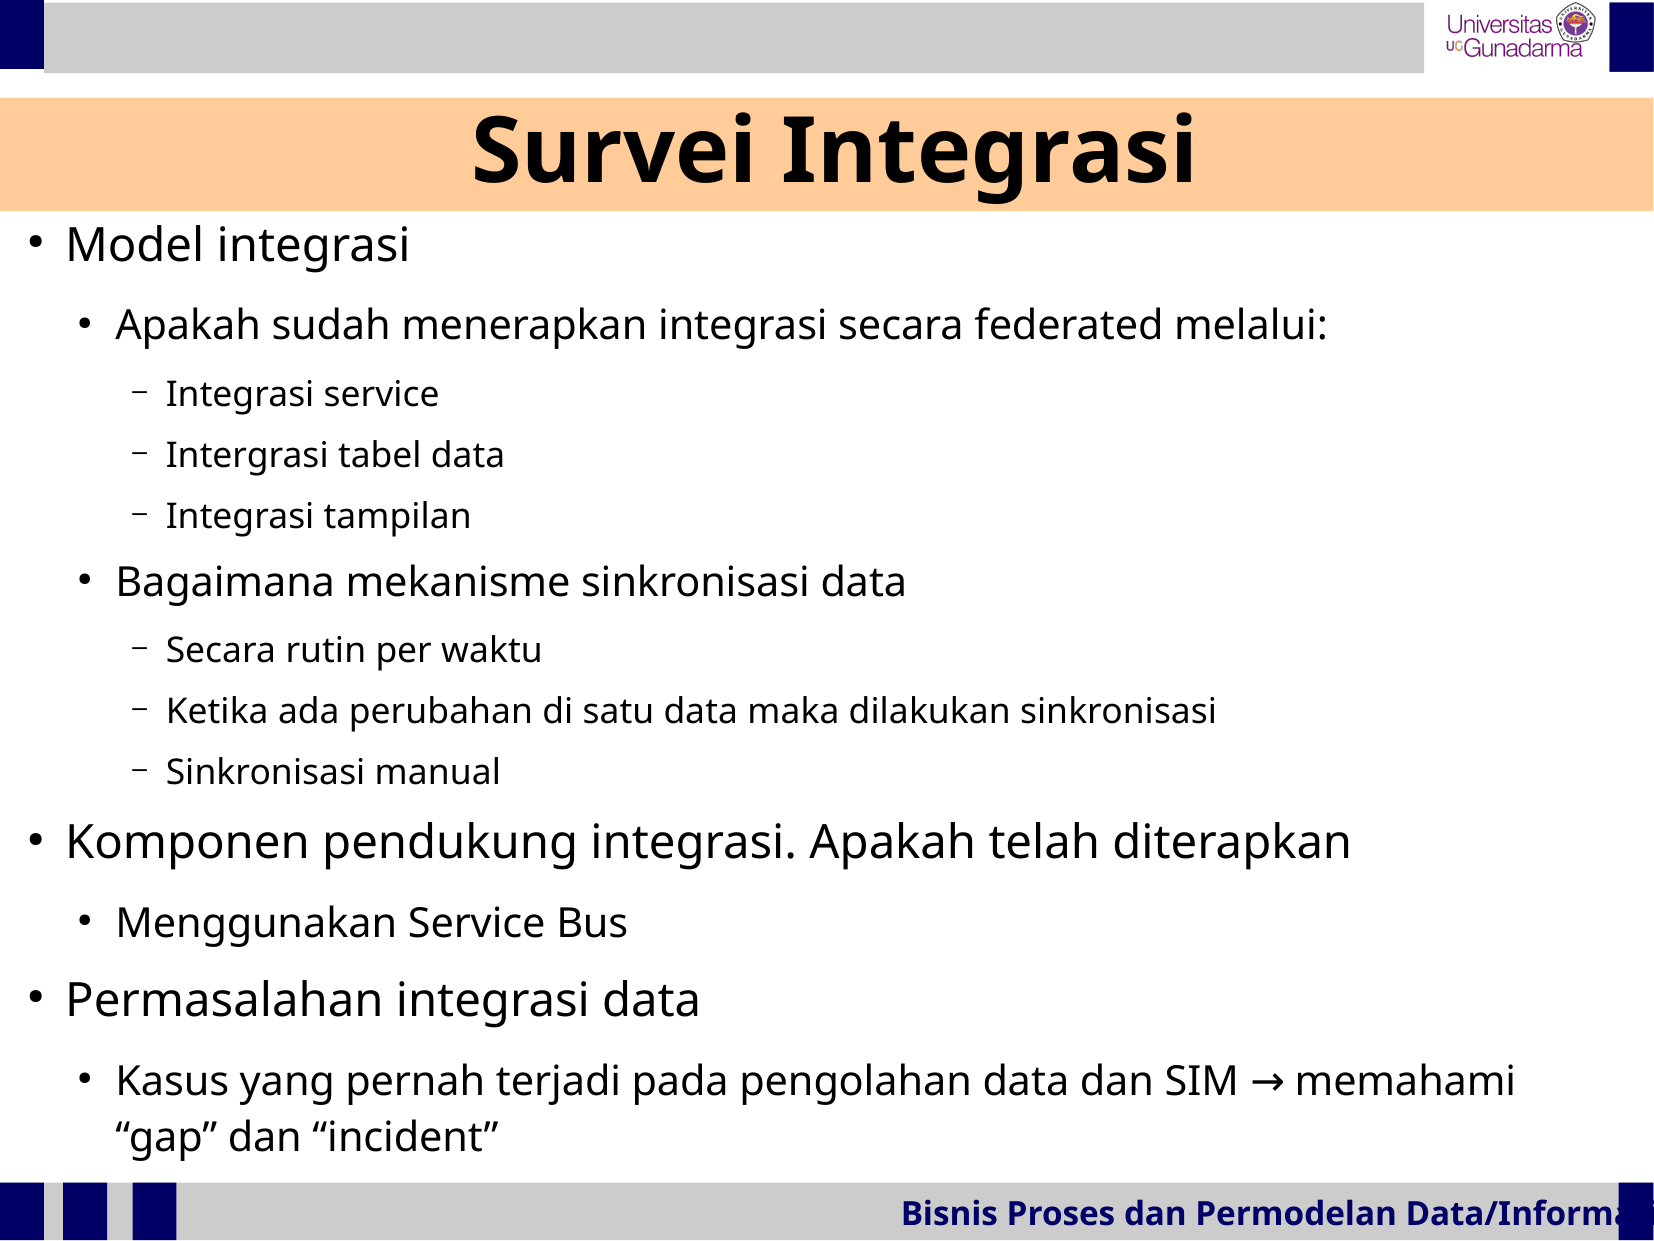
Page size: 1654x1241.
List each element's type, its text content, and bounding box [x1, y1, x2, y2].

picture [1437, 2, 1610, 62]
text_box [0, 97, 78, 211]
text_box [1592, 97, 1654, 211]
title Survei Integrasi [78, 84, 1592, 210]
list Model integrasi Apakah sudah menerapkan integrasi secara federated melalui: Integrasi service Intergrasi tabel data Integrasi tampilan Bagaimana mekanisme sinkronisasi data Secara rutin per waktu Ketika ada perubahan di satu data maka dilakukan sinkronisasi Sinkronisasi manual Komponen pendukung integrasi. Apakah telah diterapkan Menggunakan Service Bus Permasalahan integrasi data Kasus yang pernah terjadi pada pengolahan data dan SIM → memahami “gap” dan “incident” [14, 210, 1630, 1171]
